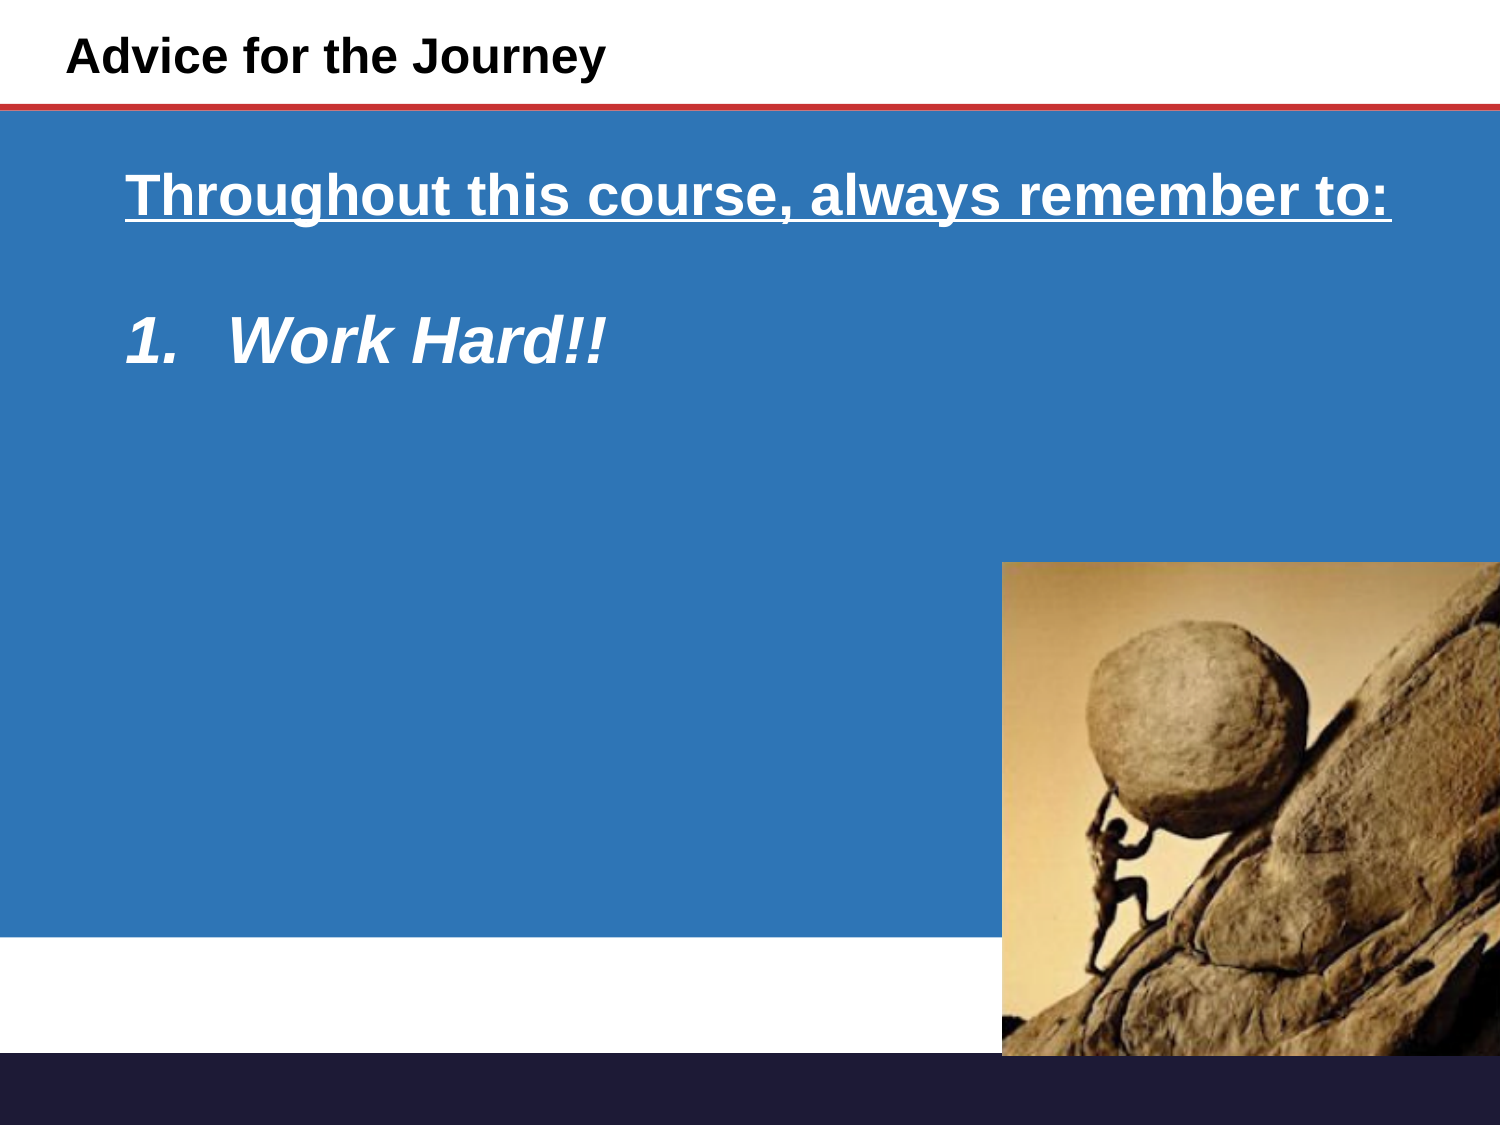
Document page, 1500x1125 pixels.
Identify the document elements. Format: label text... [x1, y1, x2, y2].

text_box Throughout this course, always remember to: Work Hard!! [72, 149, 1423, 893]
title Advice for the Journey [50, 0, 948, 108]
picture [1002, 562, 1500, 1057]
text_box [0, 110, 1500, 938]
